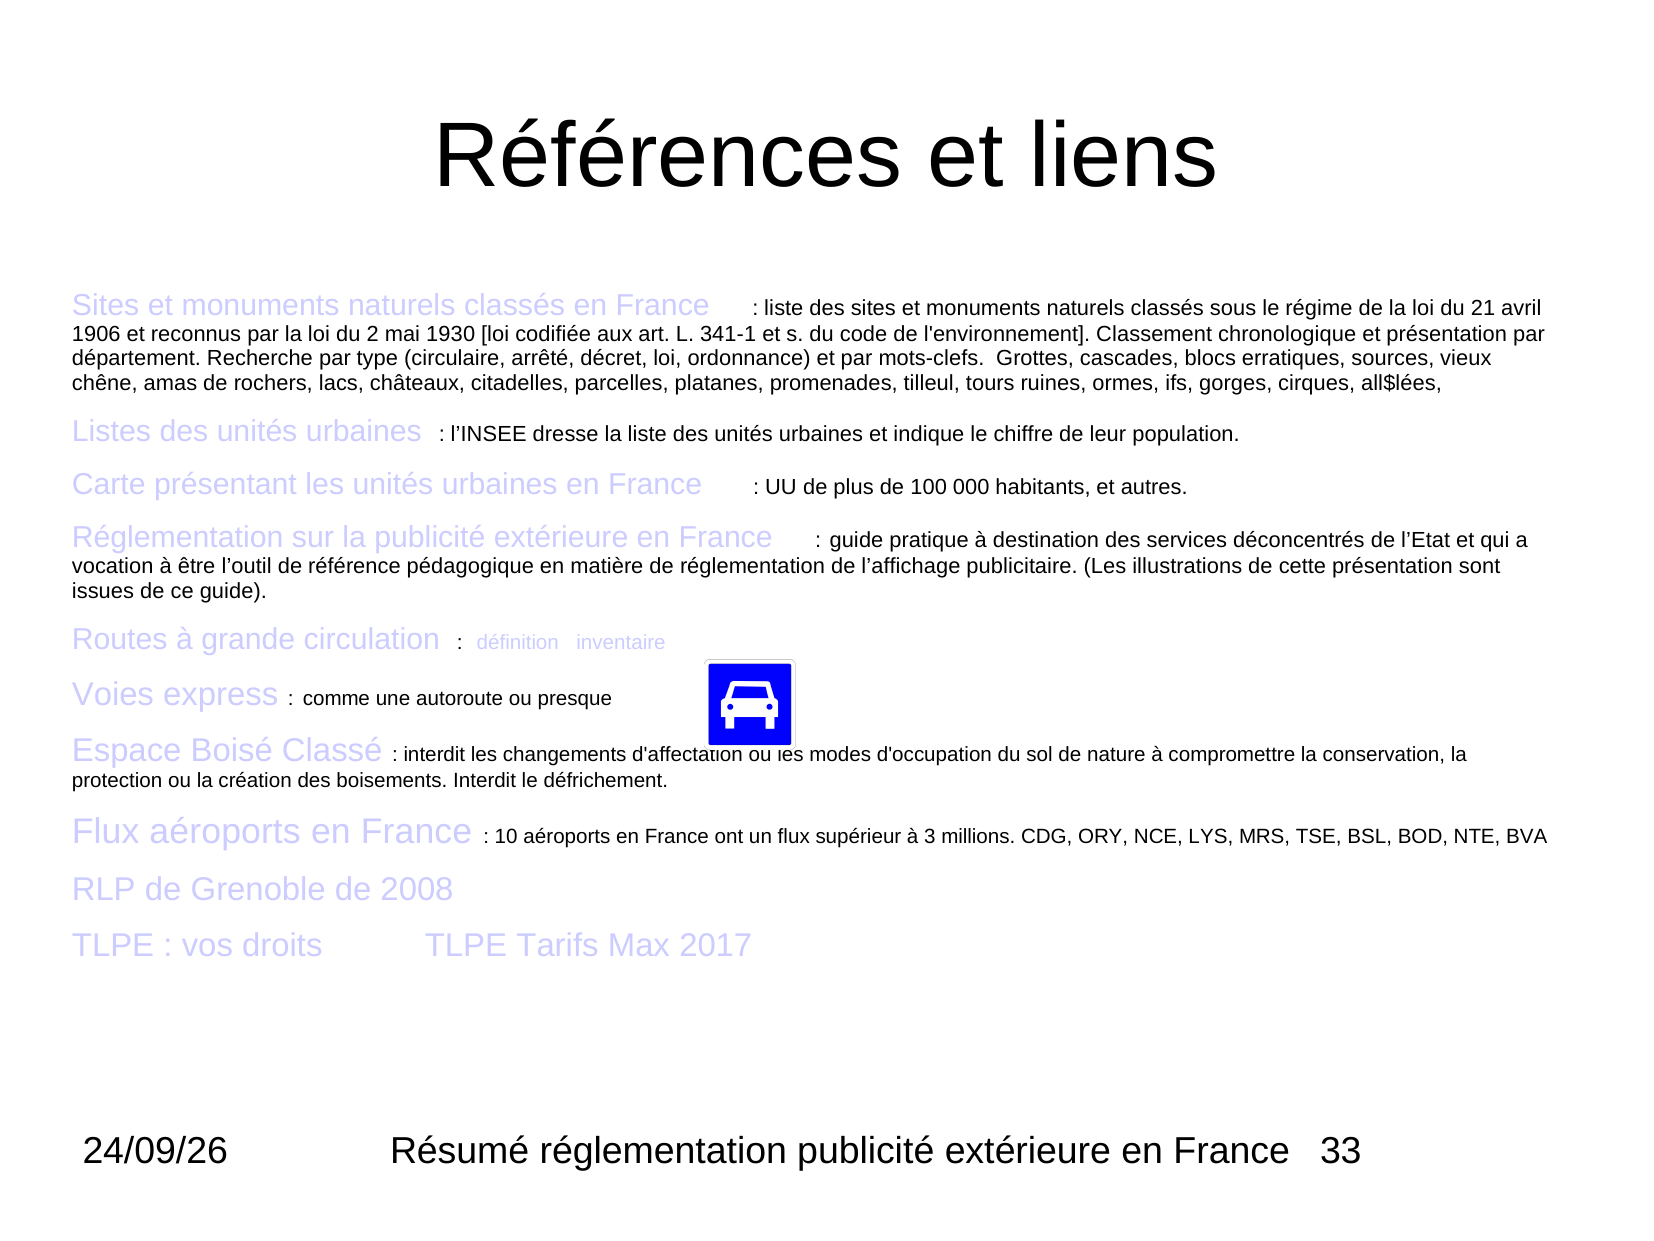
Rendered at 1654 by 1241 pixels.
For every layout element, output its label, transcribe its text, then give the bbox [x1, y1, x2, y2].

title Références et liens [82, 49, 1571, 257]
list Sites et monuments naturels classés en France : liste des sites et monuments naturels classés sous le régime de la loi du 21 avril 1906 et reconnus par la loi du 2 mai 1930 [loi codifiée aux art. L. 341-1 et s. du code de l'environnement]. Classement chronologique et présentation par département. Recherche par type (circulaire, arrêté, décret, loi, ordonnance) et par mots-clefs. Grottes, cascades, blocs erratiques, sources, vieux chêne, amas de rochers, lacs, châteaux, citadelles, parcelles, platanes, promenades, tilleul, tours ruines, ormes, ifs, gorges, cirques, all$lées, Listes des unités urbaines : l’INSEE dresse la liste des unités urbaines et indique le chiffre de leur population. Carte présentant les unités urbaines en France : UU de plus de 100 000 habitants, et autres. Réglementation sur la publicité extérieure en France : guide pratique à destination des services déconcentrés de l’Etat et qui a vocation à être l’outil de référence pédagogique en matière de réglementation de l’affichage publicitaire. (Les illustrations de cette présentation sont issues de ce guide). Routes à grande circulation : définition inventaire Voies express : comme une autoroute ou presque Espace Boisé Classé : interdit les changements d'affectation ou les modes d'occupation du sol de nature à compromettre la conservation, la protection ou la création des boisements. Interdit le défrichement. Flux aéroports en France : 10 aéroports en France ont un flux supérieur à 3 millions. CDG, ORY, NCE, LYS, MRS, TSE, BSL, BOD, NTE, BVA RLP de Grenoble de 2008 TLPE : vos droits TLPE Tarifs Max 2017 [71, 284, 1560, 1005]
picture [704, 659, 796, 751]
